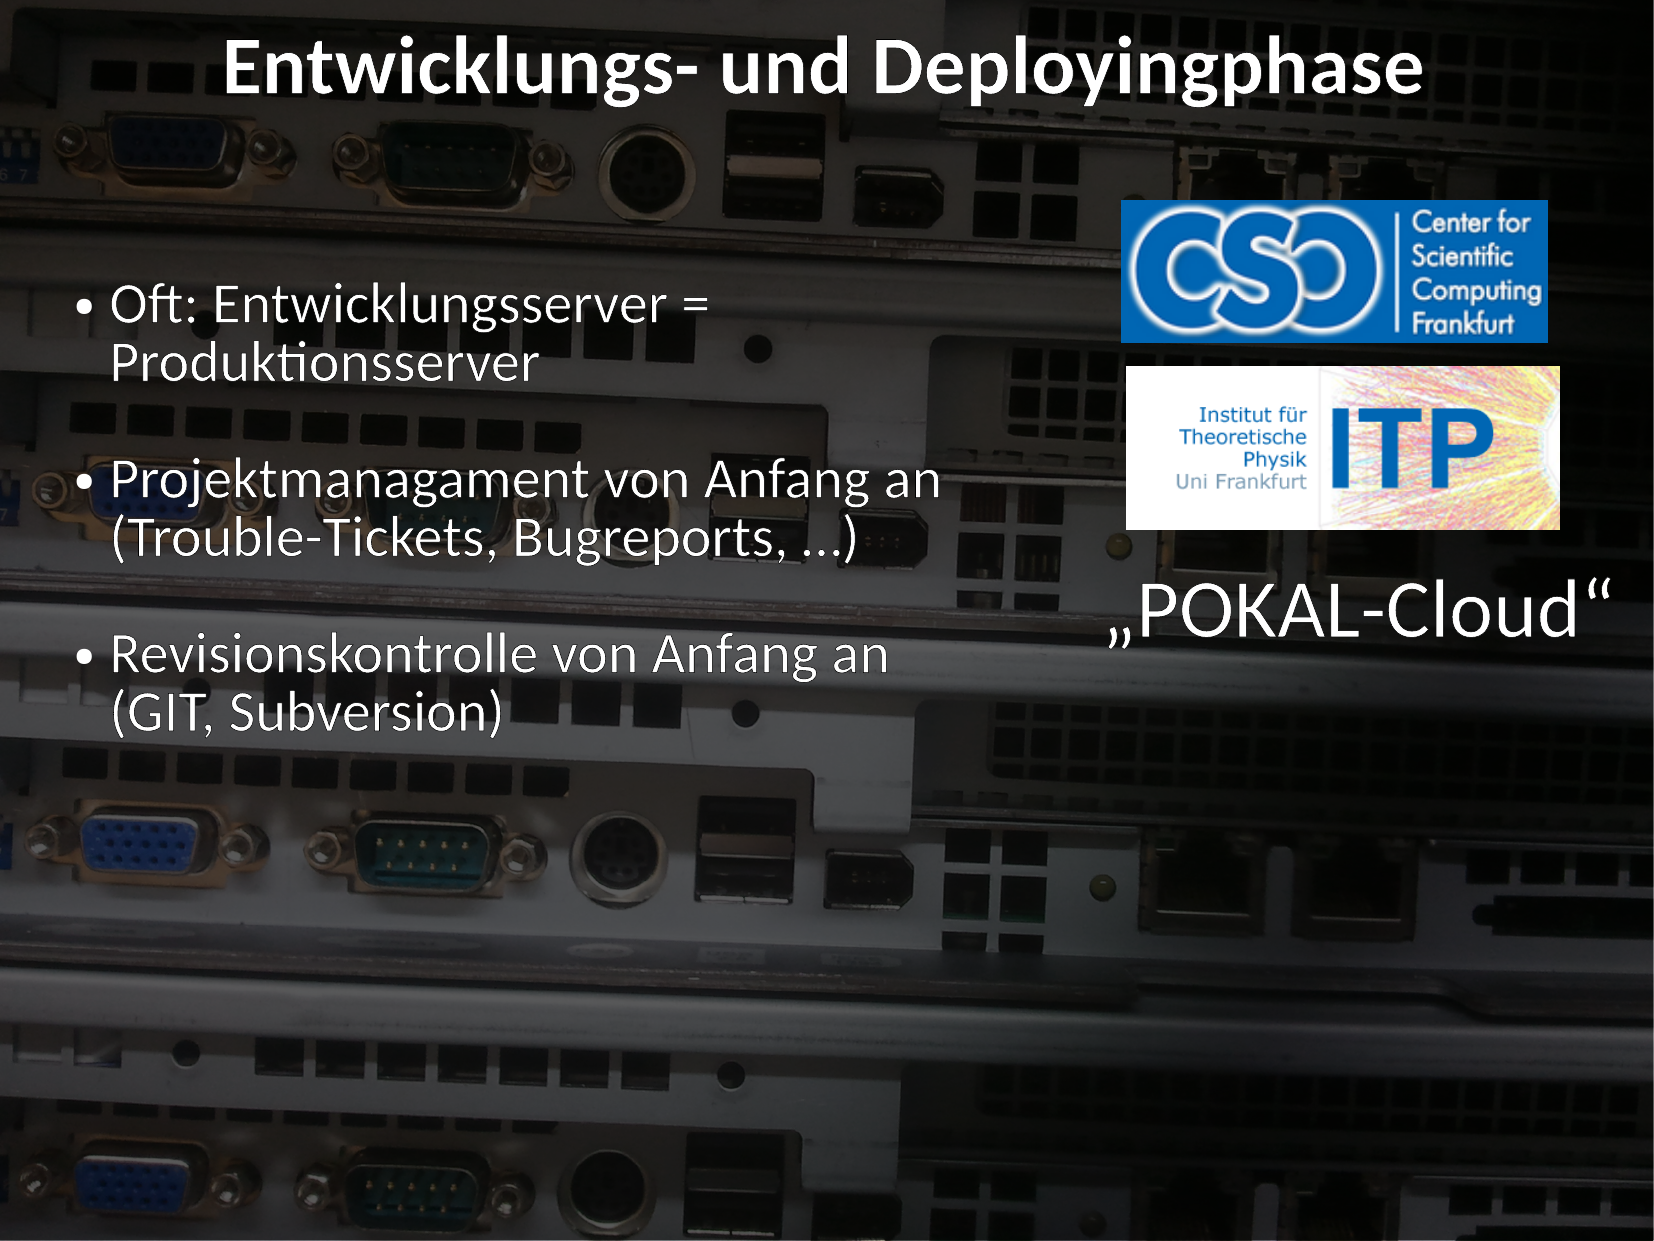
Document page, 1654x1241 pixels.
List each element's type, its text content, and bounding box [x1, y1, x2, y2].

picture [1126, 366, 1560, 530]
text_box Oft: Entwicklungsserver = Produktionsserver Projektmanagament von Anfang an (Trouble-Tickets, Bugreports, …) Revisionskontrolle von Anfang an (GIT, Subversion) [59, 271, 1004, 1123]
text_box [0, 0, 1654, 1241]
text_box Entwicklungs- und Deployingphase [206, 23, 1447, 178]
text_box „POKAL-Cloud“ [1086, 566, 1654, 686]
picture [1121, 200, 1548, 343]
